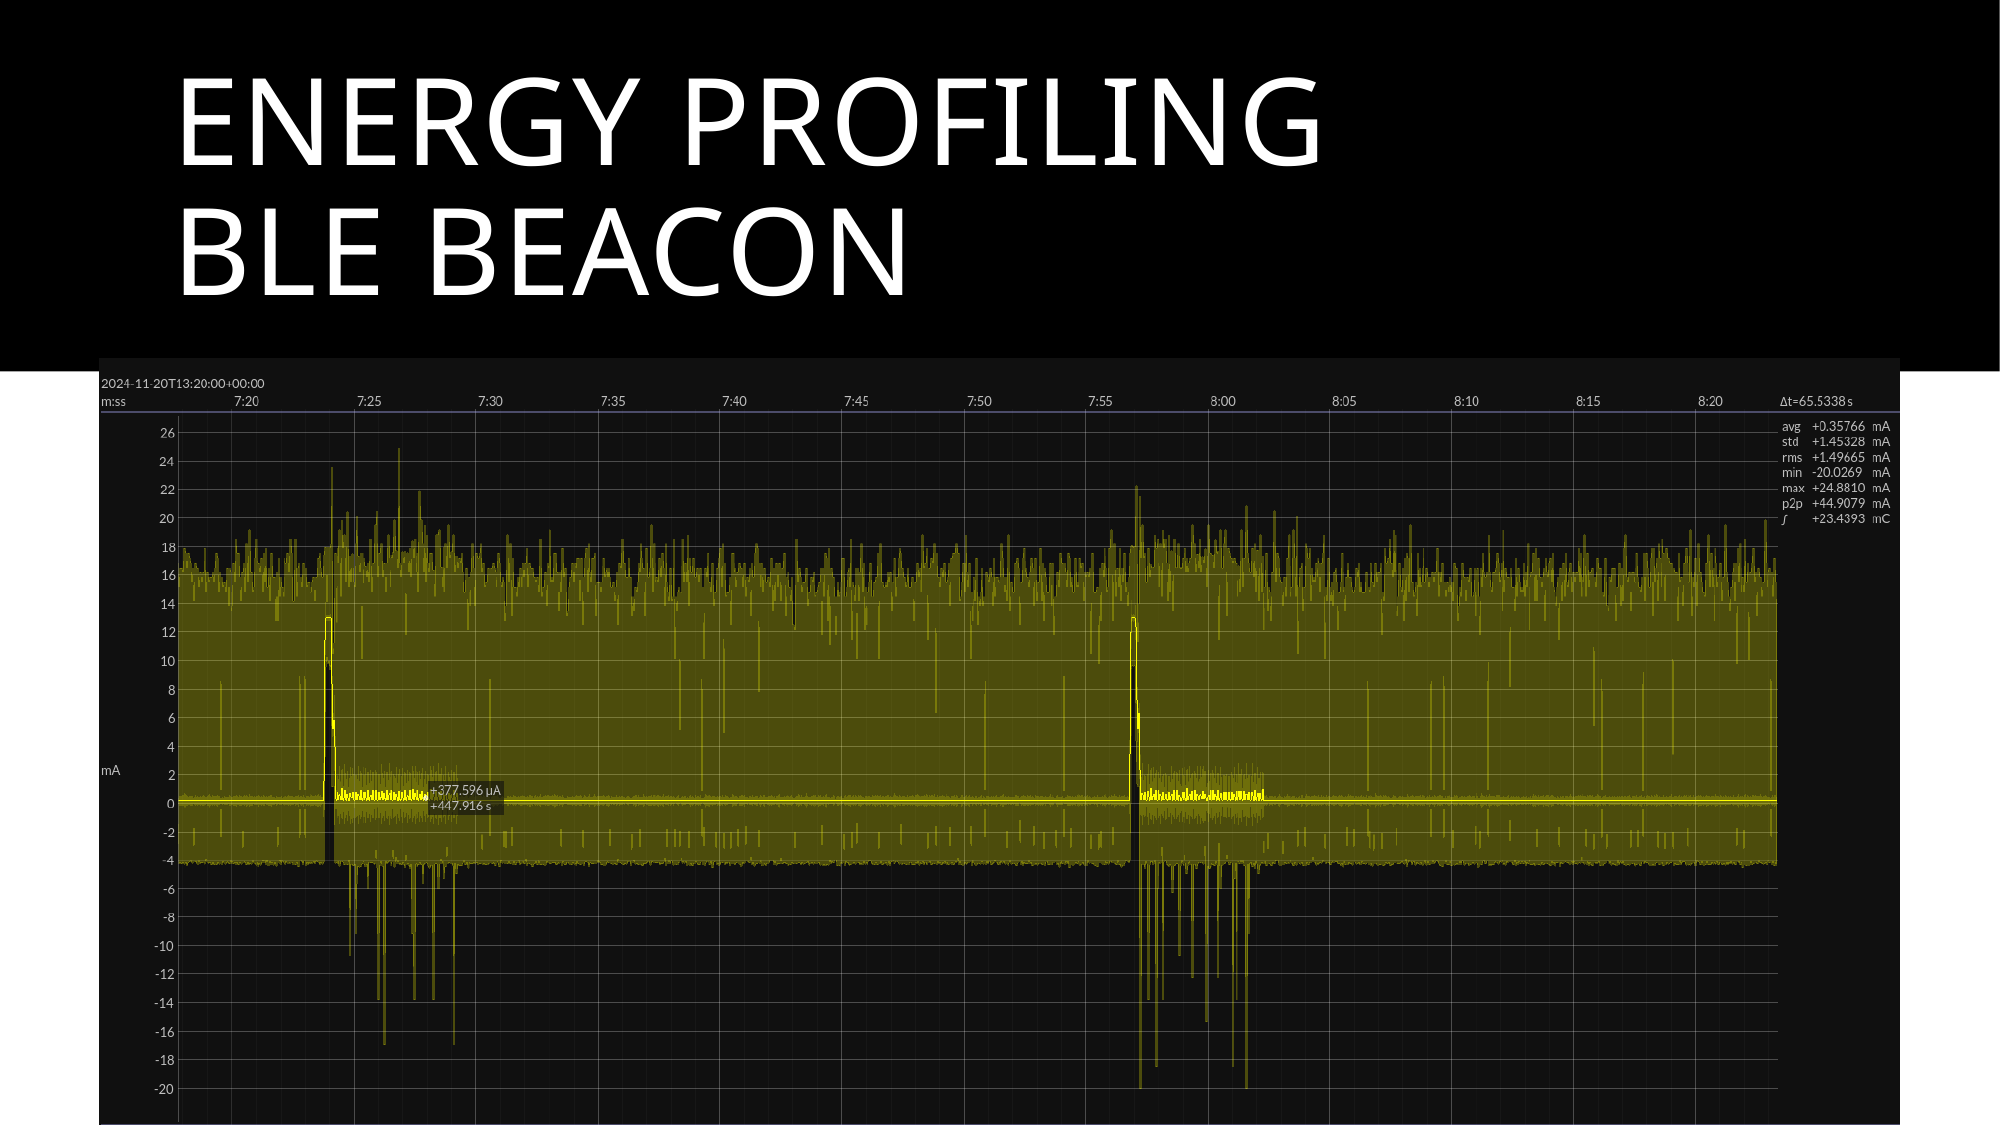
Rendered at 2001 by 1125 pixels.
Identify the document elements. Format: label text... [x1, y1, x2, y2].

title Energy profiling BLE beacon [157, 52, 1842, 331]
picture [99, 358, 1900, 1125]
